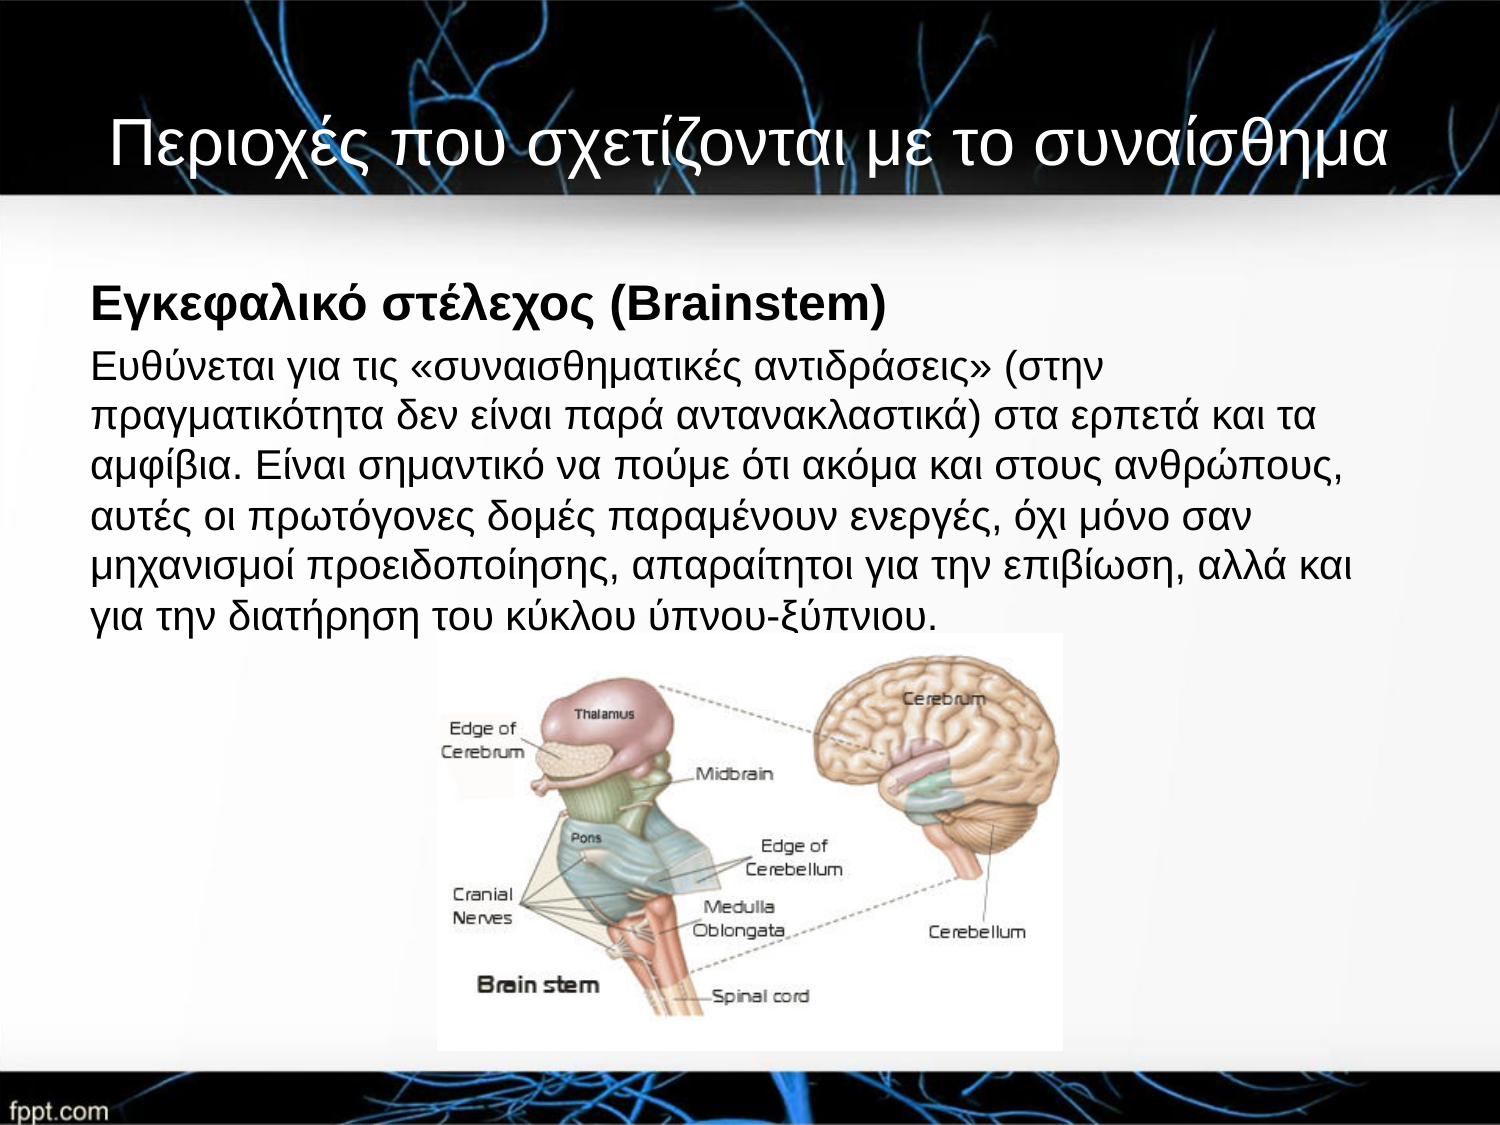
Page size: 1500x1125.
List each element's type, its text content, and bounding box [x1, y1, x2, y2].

list Εγκεφαλικό στέλεχος (Brainstem) Ευθύνεται για τις «συναισθηματικές αντιδράσεις» (στην πραγματικότητα δεν είναι παρά αντανακλαστικά) στα ερπετά και τα αμφίβια. Είναι σημαντικό να πούμε ότι ακόμα και στους ανθρώπους, αυτές οι πρωτόγονες δομές παραμένουν ενεργές, όχι μόνο σαν μηχανισμοί προειδοποίησης, απαραίτητοι για την επιβίωση, αλλά και για την διατήρηση του κύκλου ύπνου-ξύπνιου. [75, 262, 1425, 1005]
picture [0, 0, 1500, 1125]
title Περιοχές που σχετίζονται με το συναίσθημα [75, 45, 1425, 233]
